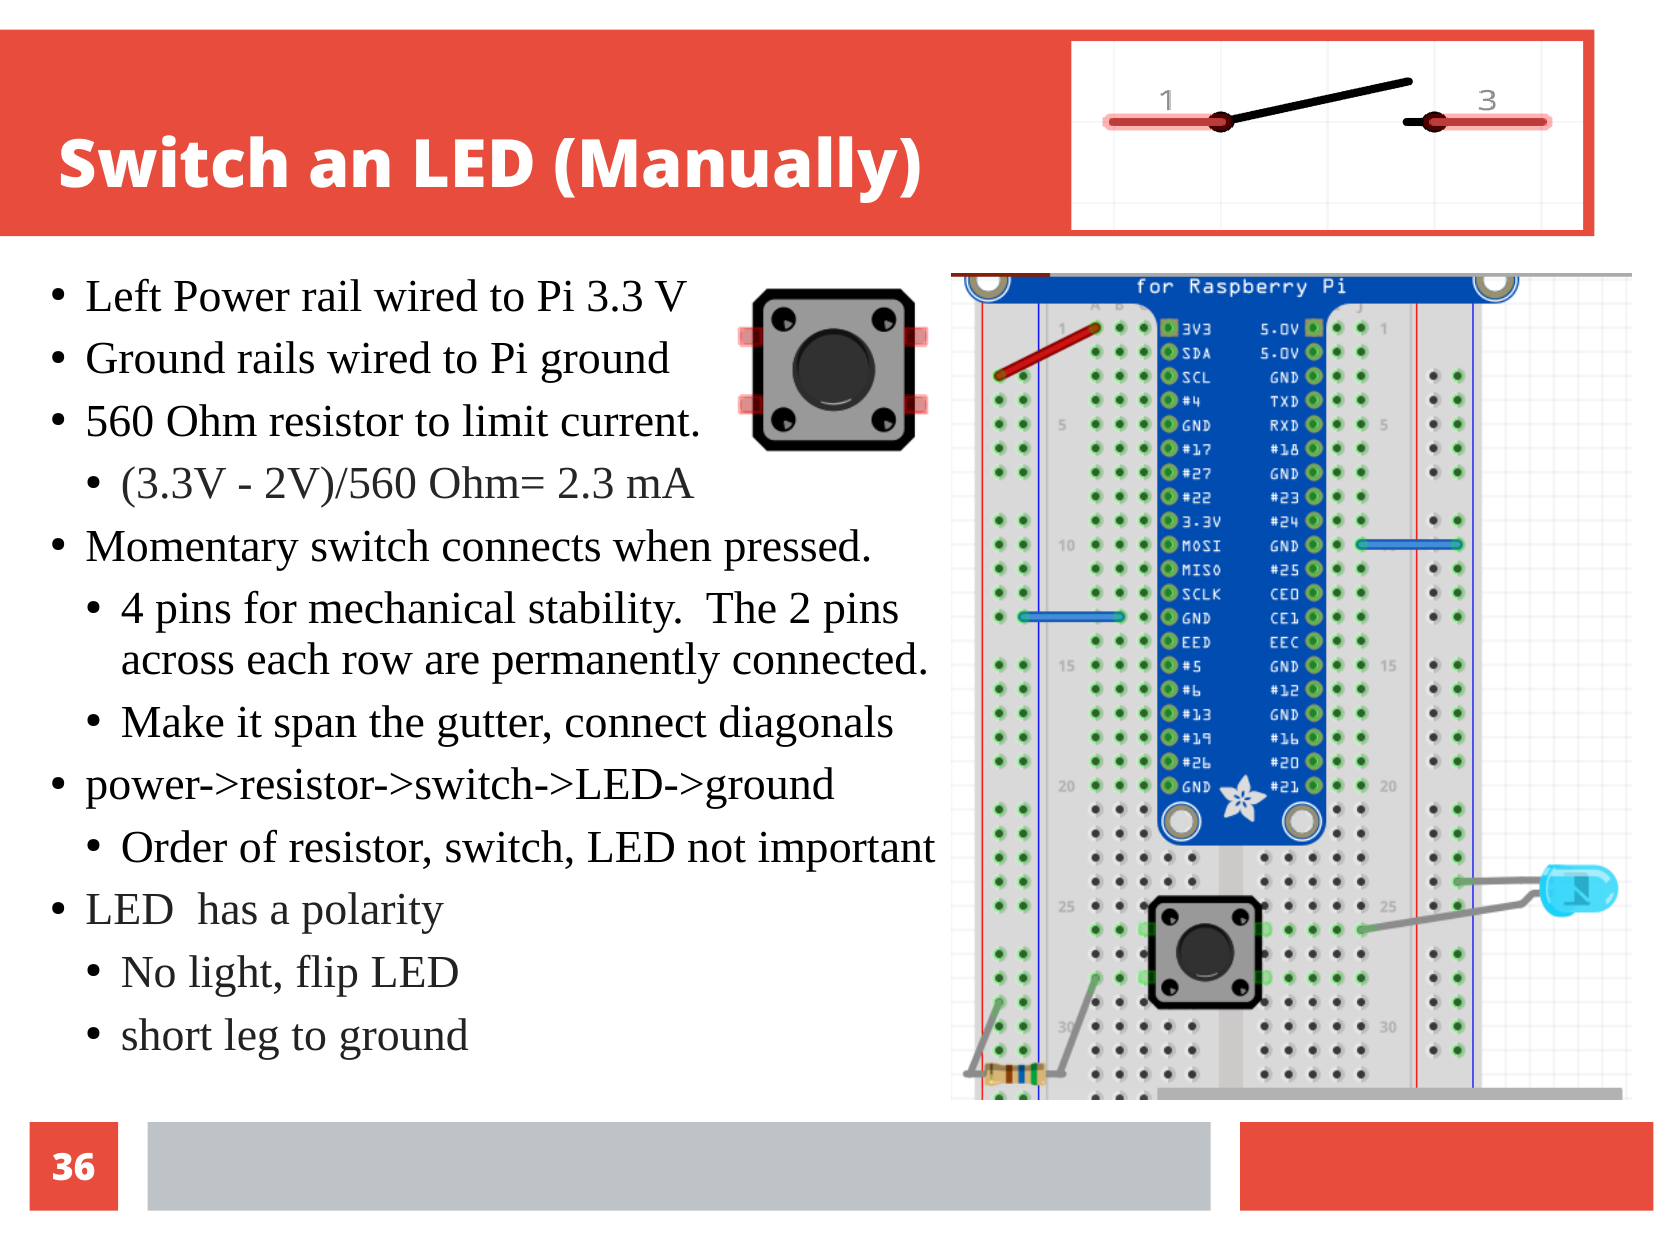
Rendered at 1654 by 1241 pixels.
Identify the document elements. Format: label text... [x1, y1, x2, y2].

title Switch an LED (Manually) [1584, 59, 1595, 207]
text_box Left Power rail wired to Pi 3.3 V Ground rails wired to Pi ground 560 Ohm resistor to limit current. (3.3V - 2V)/560 Ohm= 2.3 mA Momentary switch connects when pressed. 4 pins for mechanical stability. The 2 pins across each row are permanently connected. Make it span the gutter, connect diagonals power->resistor->switch->LED->ground Order of resistor, switch, LED not important LED has a polarity No light, flip LED short leg to ground [35, 263, 969, 1197]
title Switch an LED (Manually) [59, 59, 1071, 207]
picture [969, 273, 1632, 1101]
picture [722, 263, 929, 470]
picture [1071, 41, 1584, 230]
